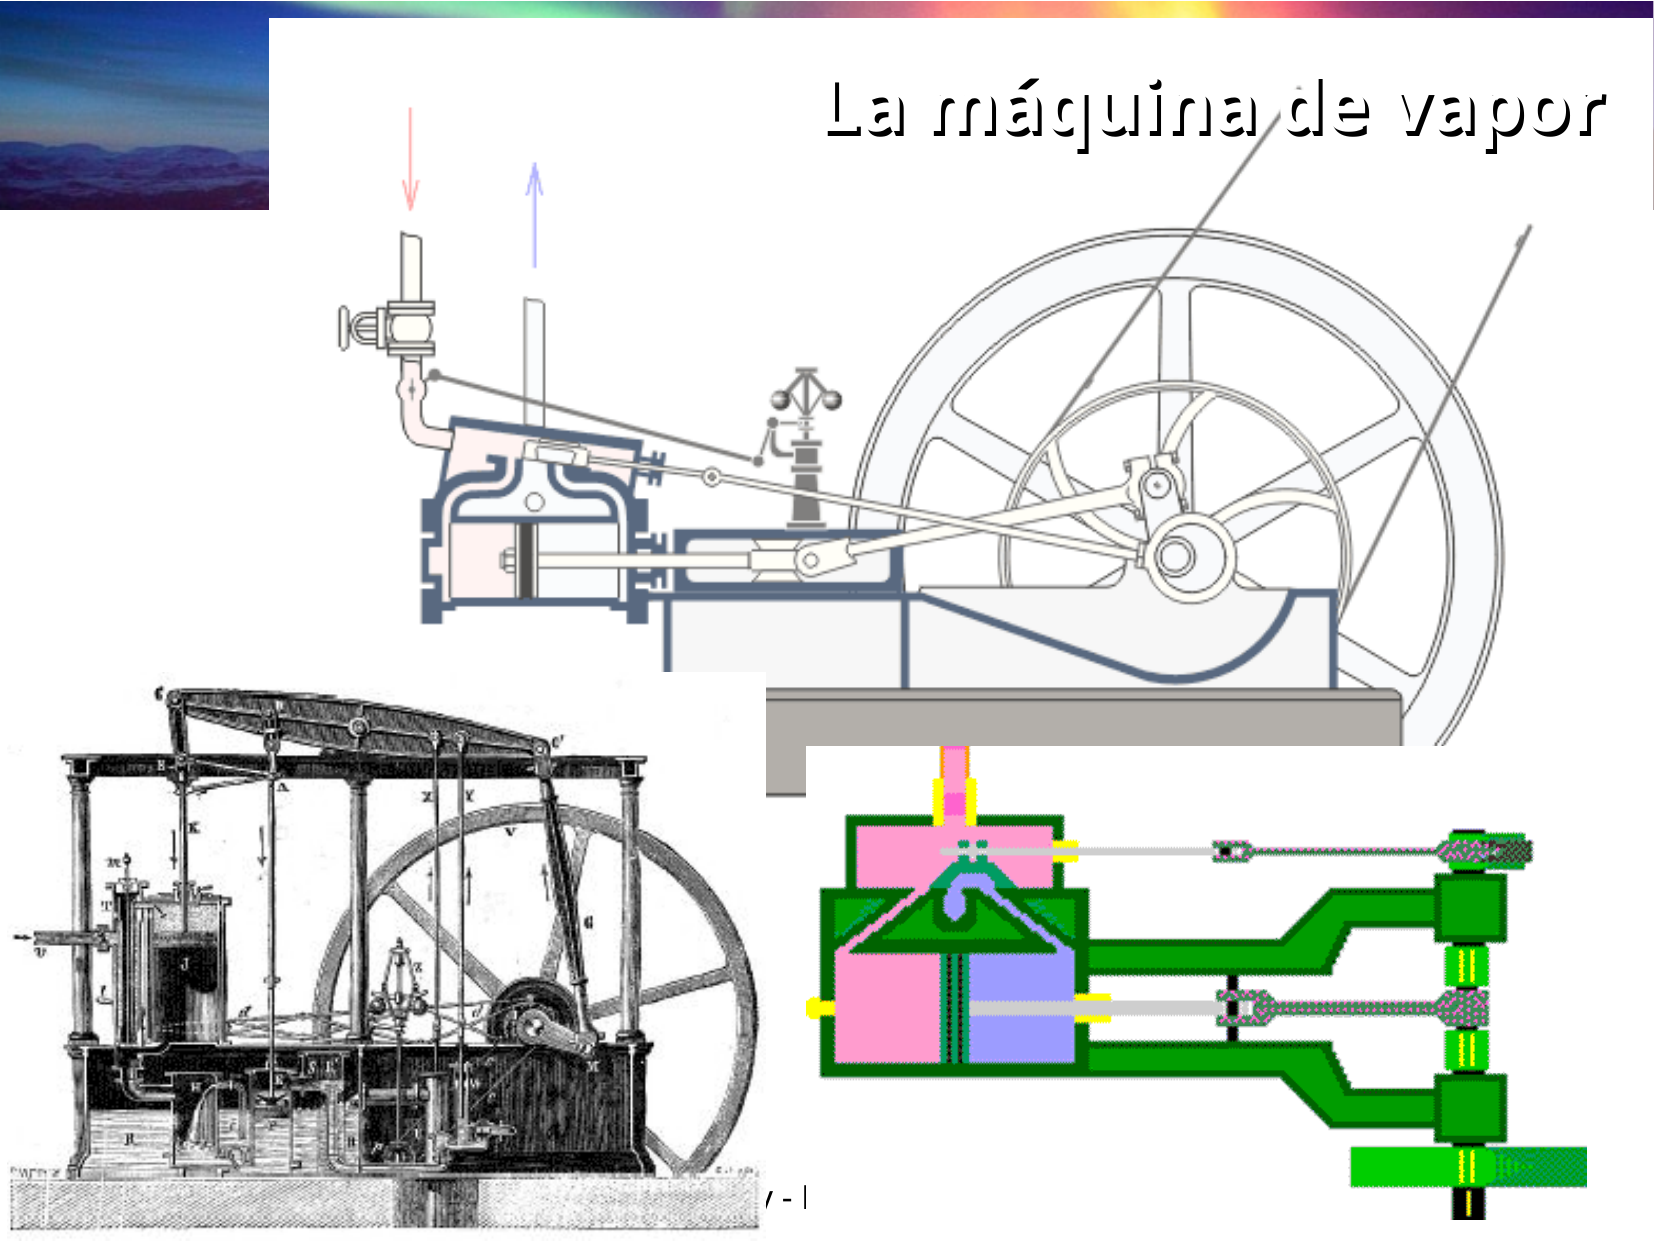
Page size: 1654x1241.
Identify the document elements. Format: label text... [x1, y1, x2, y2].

title La máquina de vapor [45, 15, 1606, 191]
picture [0, 1, 1654, 1241]
